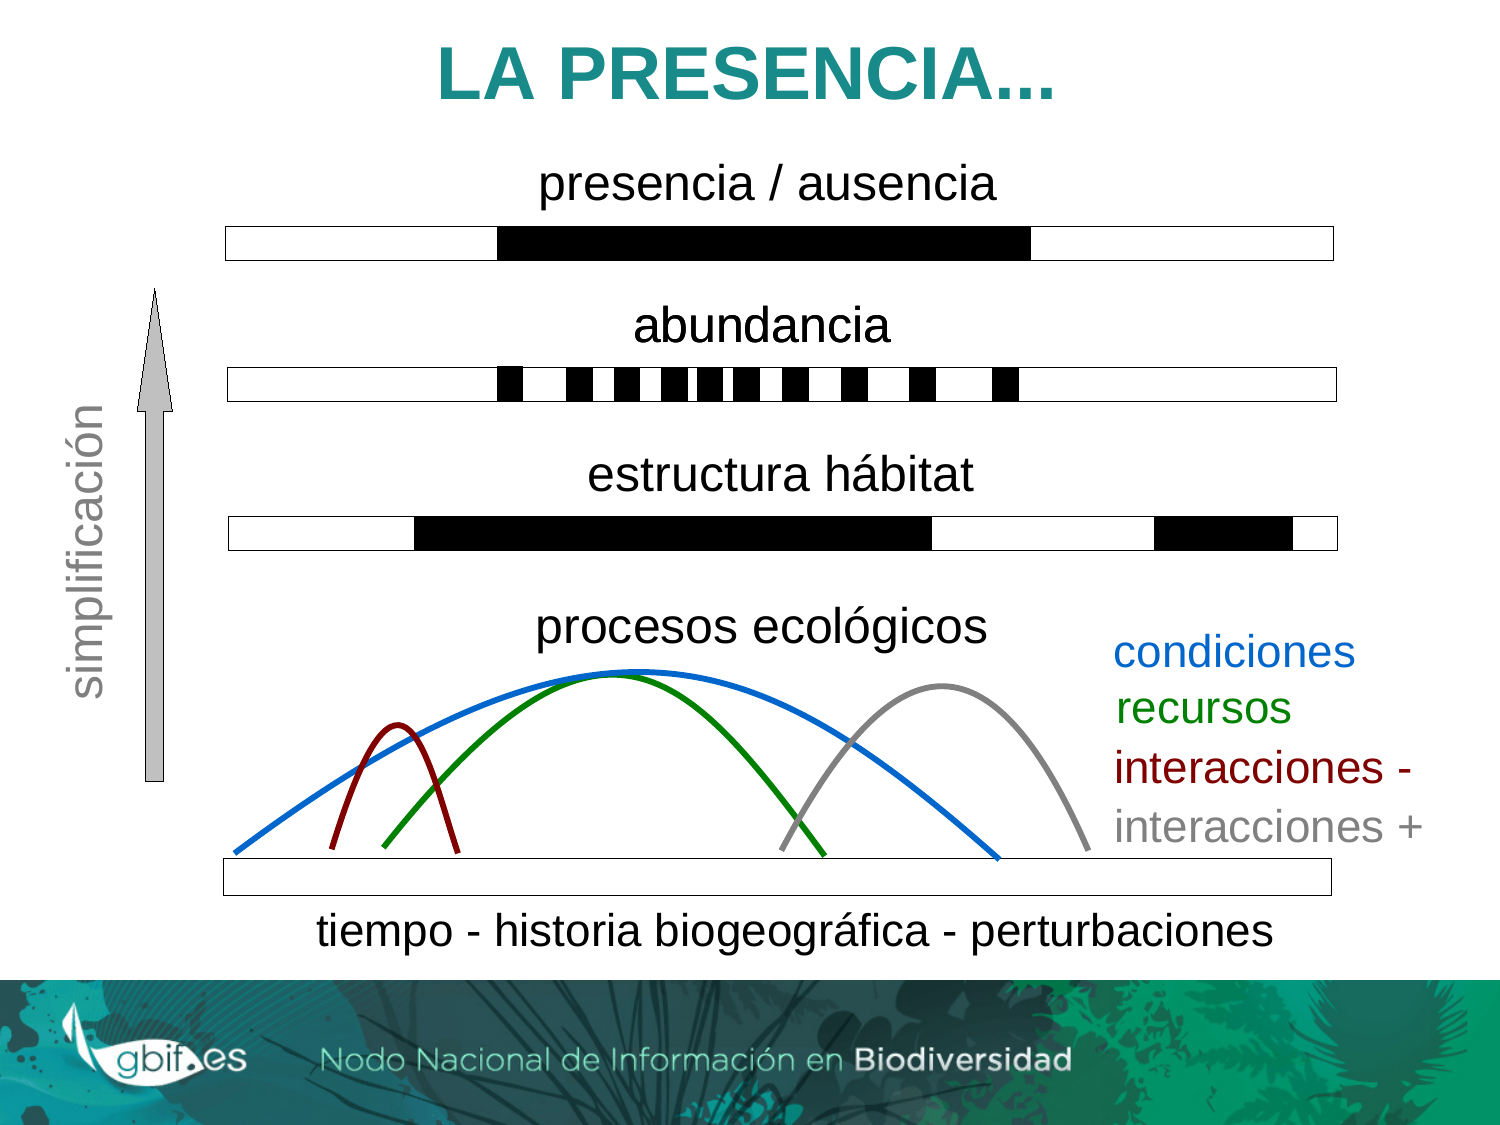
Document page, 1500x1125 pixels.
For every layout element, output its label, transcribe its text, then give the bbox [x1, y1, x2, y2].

picture [0, 980, 1500, 1125]
text_box tiempo - historia biogeográfica - perturbaciones [301, 893, 1486, 963]
text_box recursos [1101, 670, 1401, 729]
text_box [225, 226, 1334, 261]
text_box condiciones [1099, 614, 1398, 685]
text_box estructura hábitat [178, 433, 1385, 509]
text_box [227, 366, 1337, 402]
text_box procesos ecológicos [426, 586, 1098, 662]
text_box [223, 858, 1332, 896]
text_box [228, 516, 1338, 551]
text_box interacciones + [1099, 788, 1449, 859]
text_box abundancia [426, 285, 1098, 361]
text_box simplificación [44, 349, 120, 716]
text_box interacciones - [1099, 729, 1444, 788]
text_box [137, 288, 173, 782]
text_box presencia / ausencia [432, 143, 1104, 219]
title LA PRESENCIA... [109, 0, 1385, 248]
